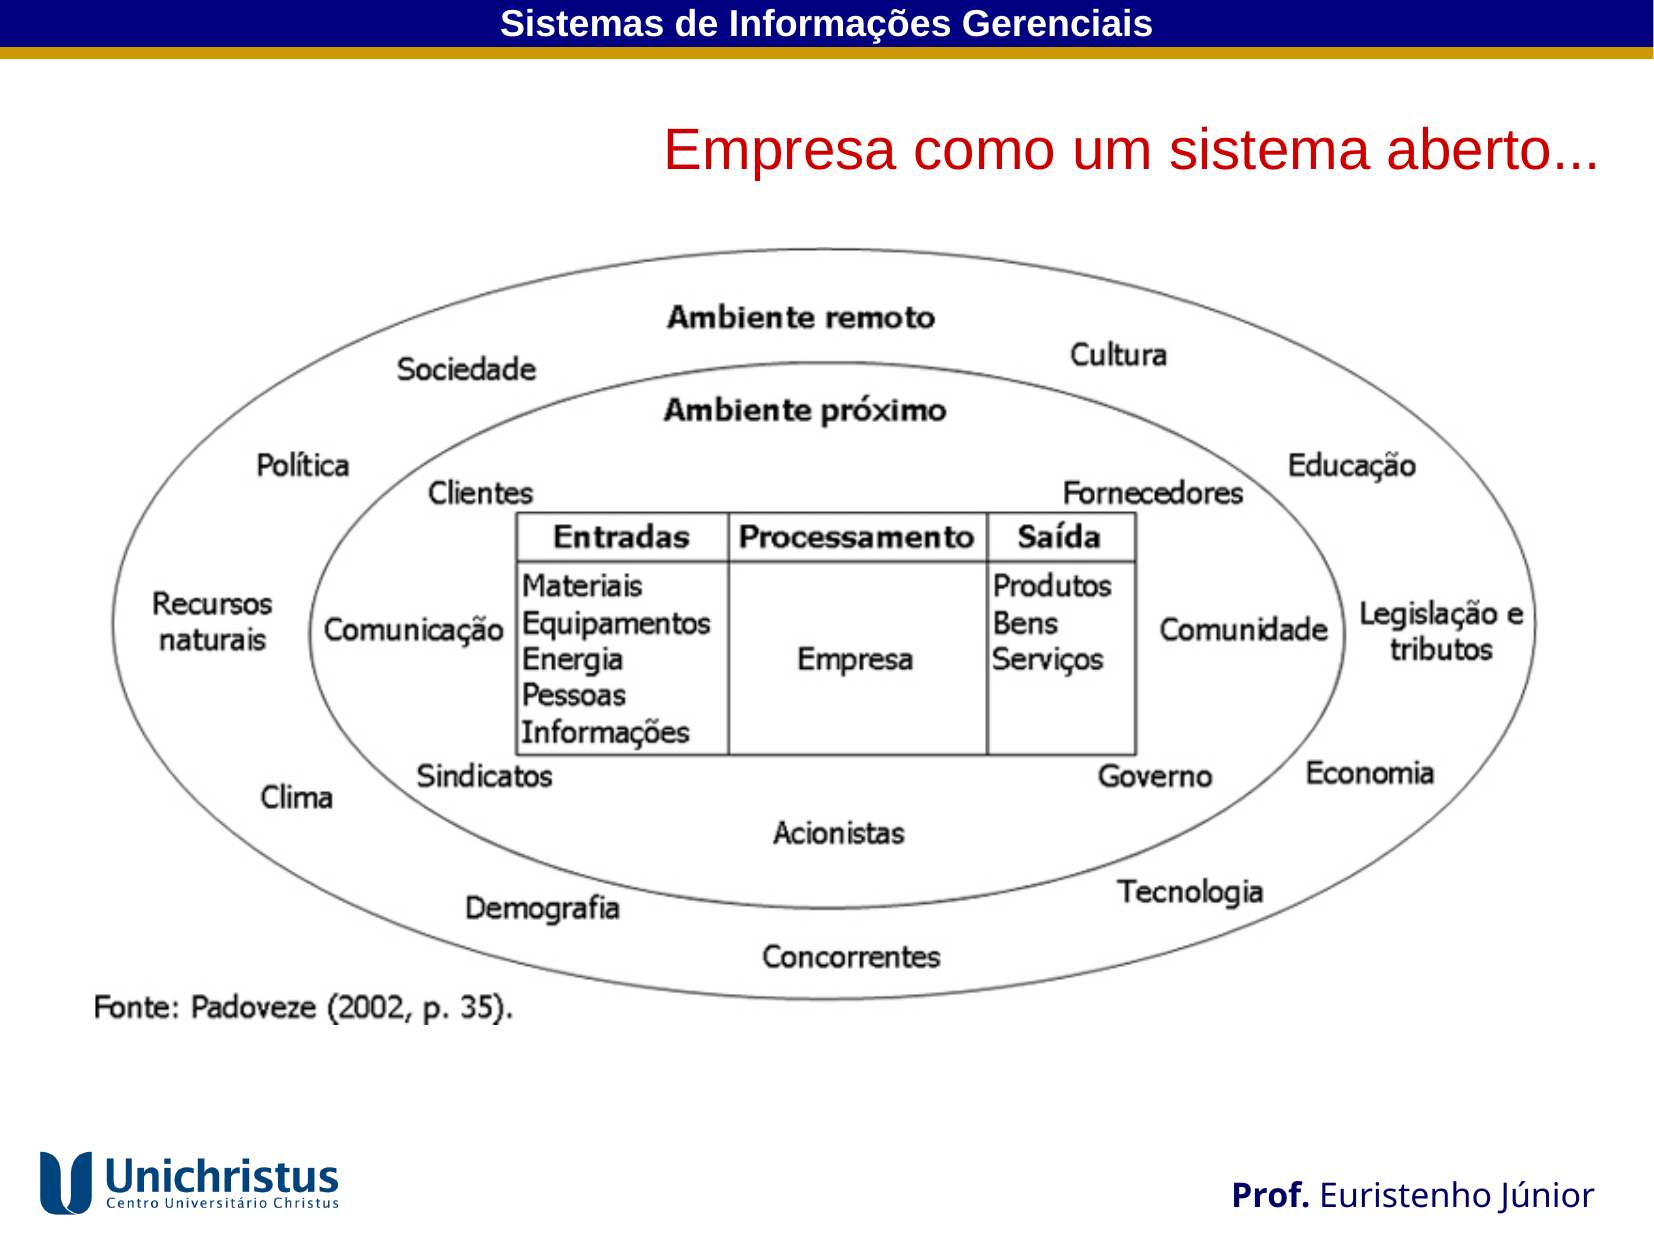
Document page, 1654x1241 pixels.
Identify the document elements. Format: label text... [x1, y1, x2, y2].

text_box [0, 47, 1654, 60]
picture [94, 247, 1540, 1025]
picture [35, 1148, 343, 1217]
text_box Empresa como um sistema aberto... [649, 109, 1654, 189]
text_box Prof. Euristenho Júnior [1216, 1163, 1654, 1224]
text_box Sistemas de Informações Gerenciais [0, 0, 1654, 47]
